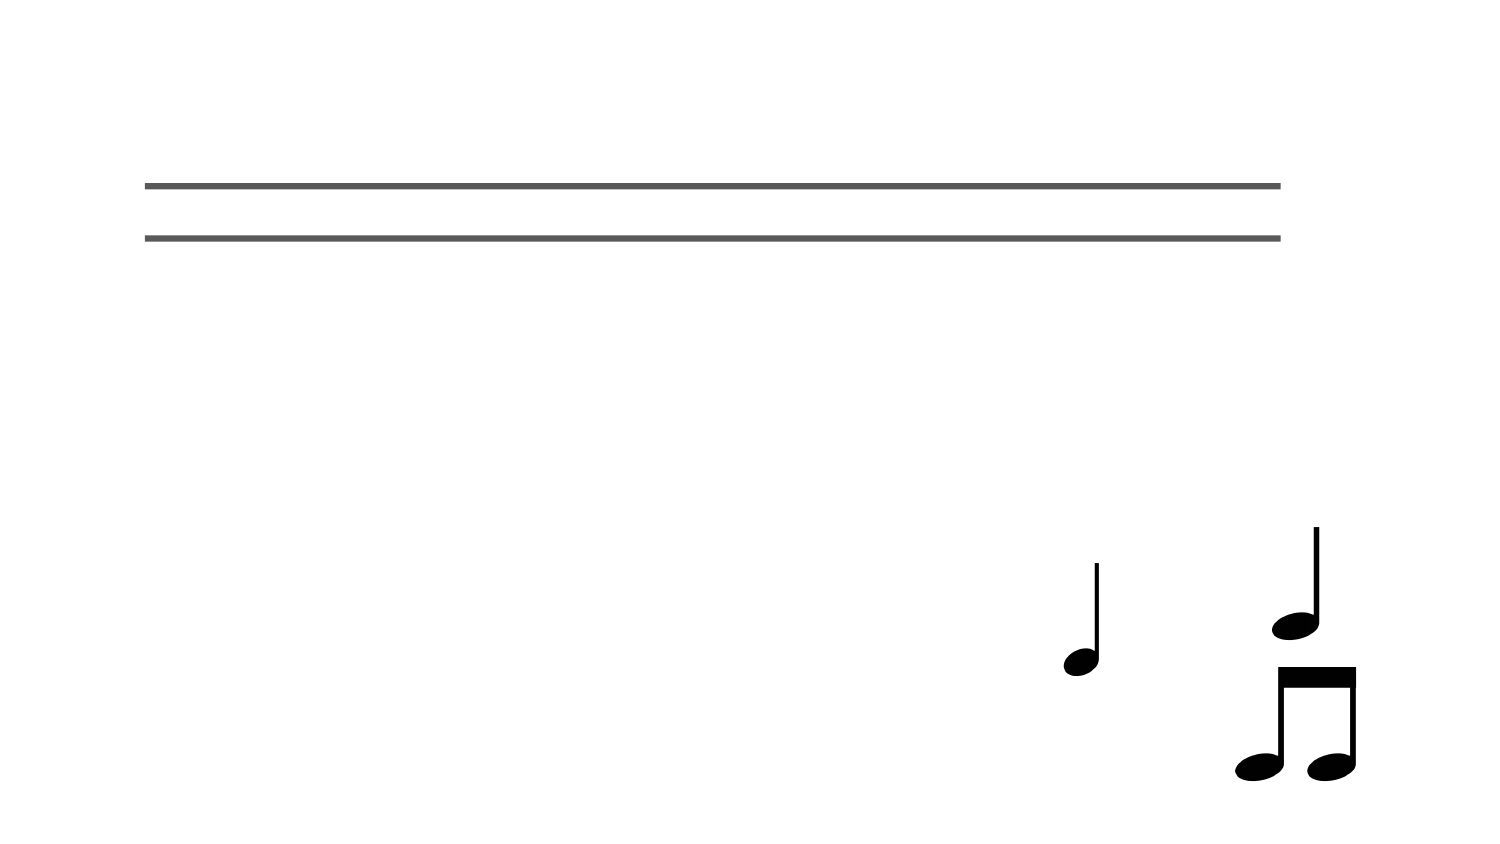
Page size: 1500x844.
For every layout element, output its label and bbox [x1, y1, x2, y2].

picture [1235, 665, 1434, 782]
picture [1240, 524, 1434, 641]
picture [1040, 560, 1184, 677]
